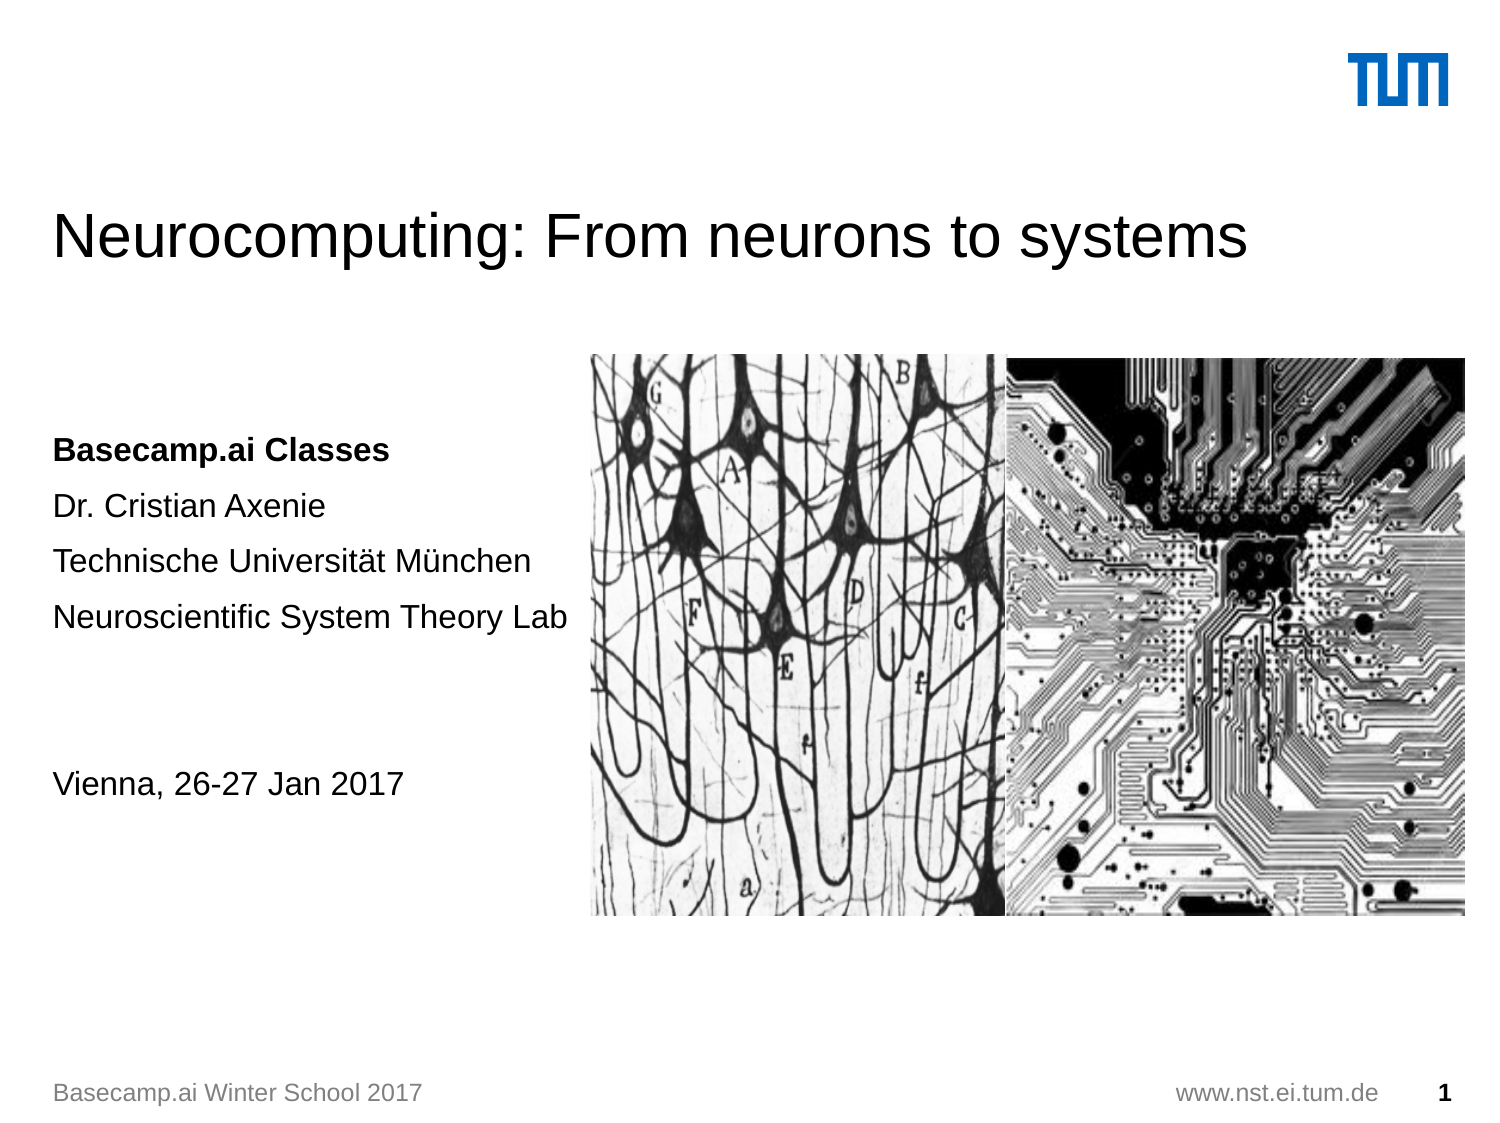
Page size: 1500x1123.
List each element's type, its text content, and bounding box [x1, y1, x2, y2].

title Neurocomputing: From neurons to systems [52, 200, 1453, 355]
picture [590, 354, 1465, 916]
list Basecamp.ai Classes Dr. Cristian Axenie Technische Universität München Neuroscientific System Theory Lab Vienna, 26-27 Jan 2017 [52, 413, 1453, 1063]
